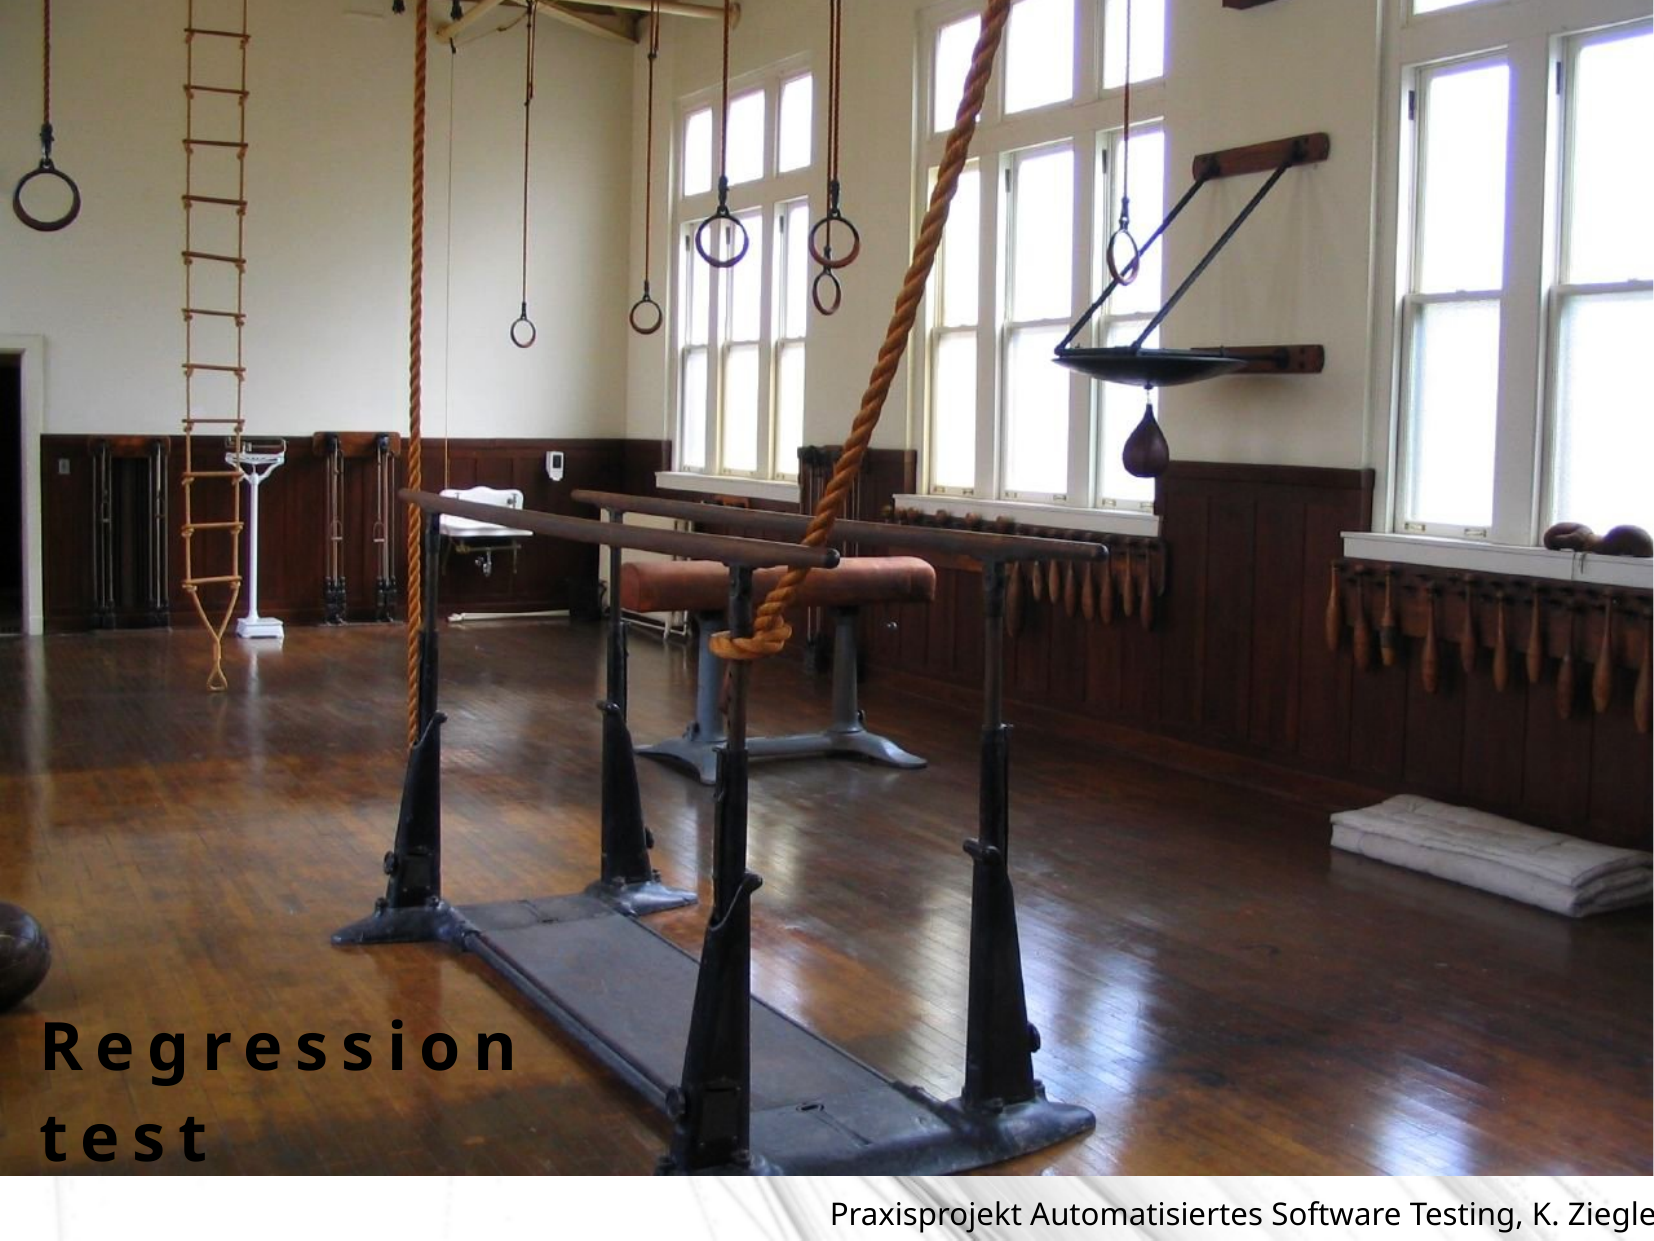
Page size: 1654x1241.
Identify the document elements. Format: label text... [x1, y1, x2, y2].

text_box Regression test [24, 992, 626, 1163]
picture [0, 0, 1654, 1241]
text_box Praxisprojekt Automatisiertes Software Testing, K. Ziegler [814, 1184, 1654, 1241]
